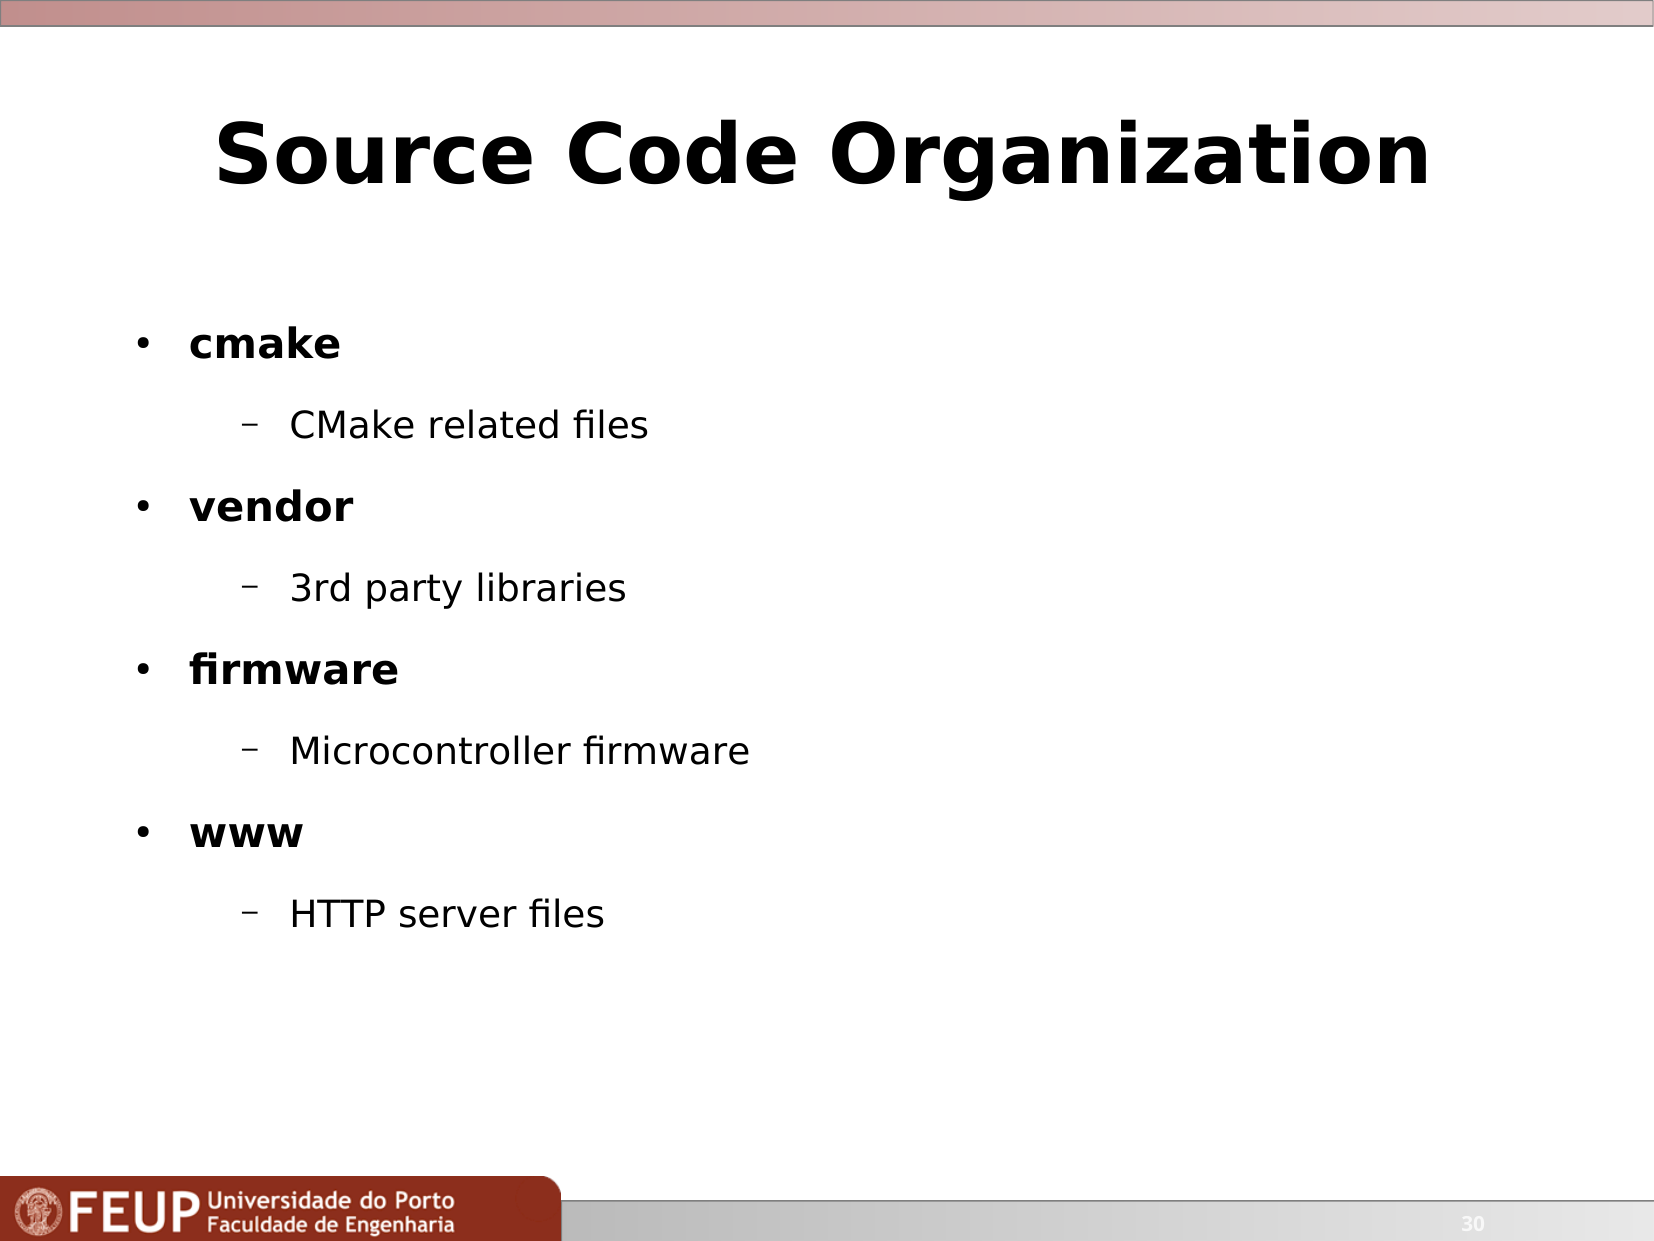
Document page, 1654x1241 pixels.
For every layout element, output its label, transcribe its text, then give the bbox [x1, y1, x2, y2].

title Source Code Organization [64, 70, 1582, 239]
picture [0, 1176, 561, 1241]
list cmake CMake related files vendor 3rd party libraries firmware Microcontroller firmware www HTTP server files [118, 319, 1571, 1040]
